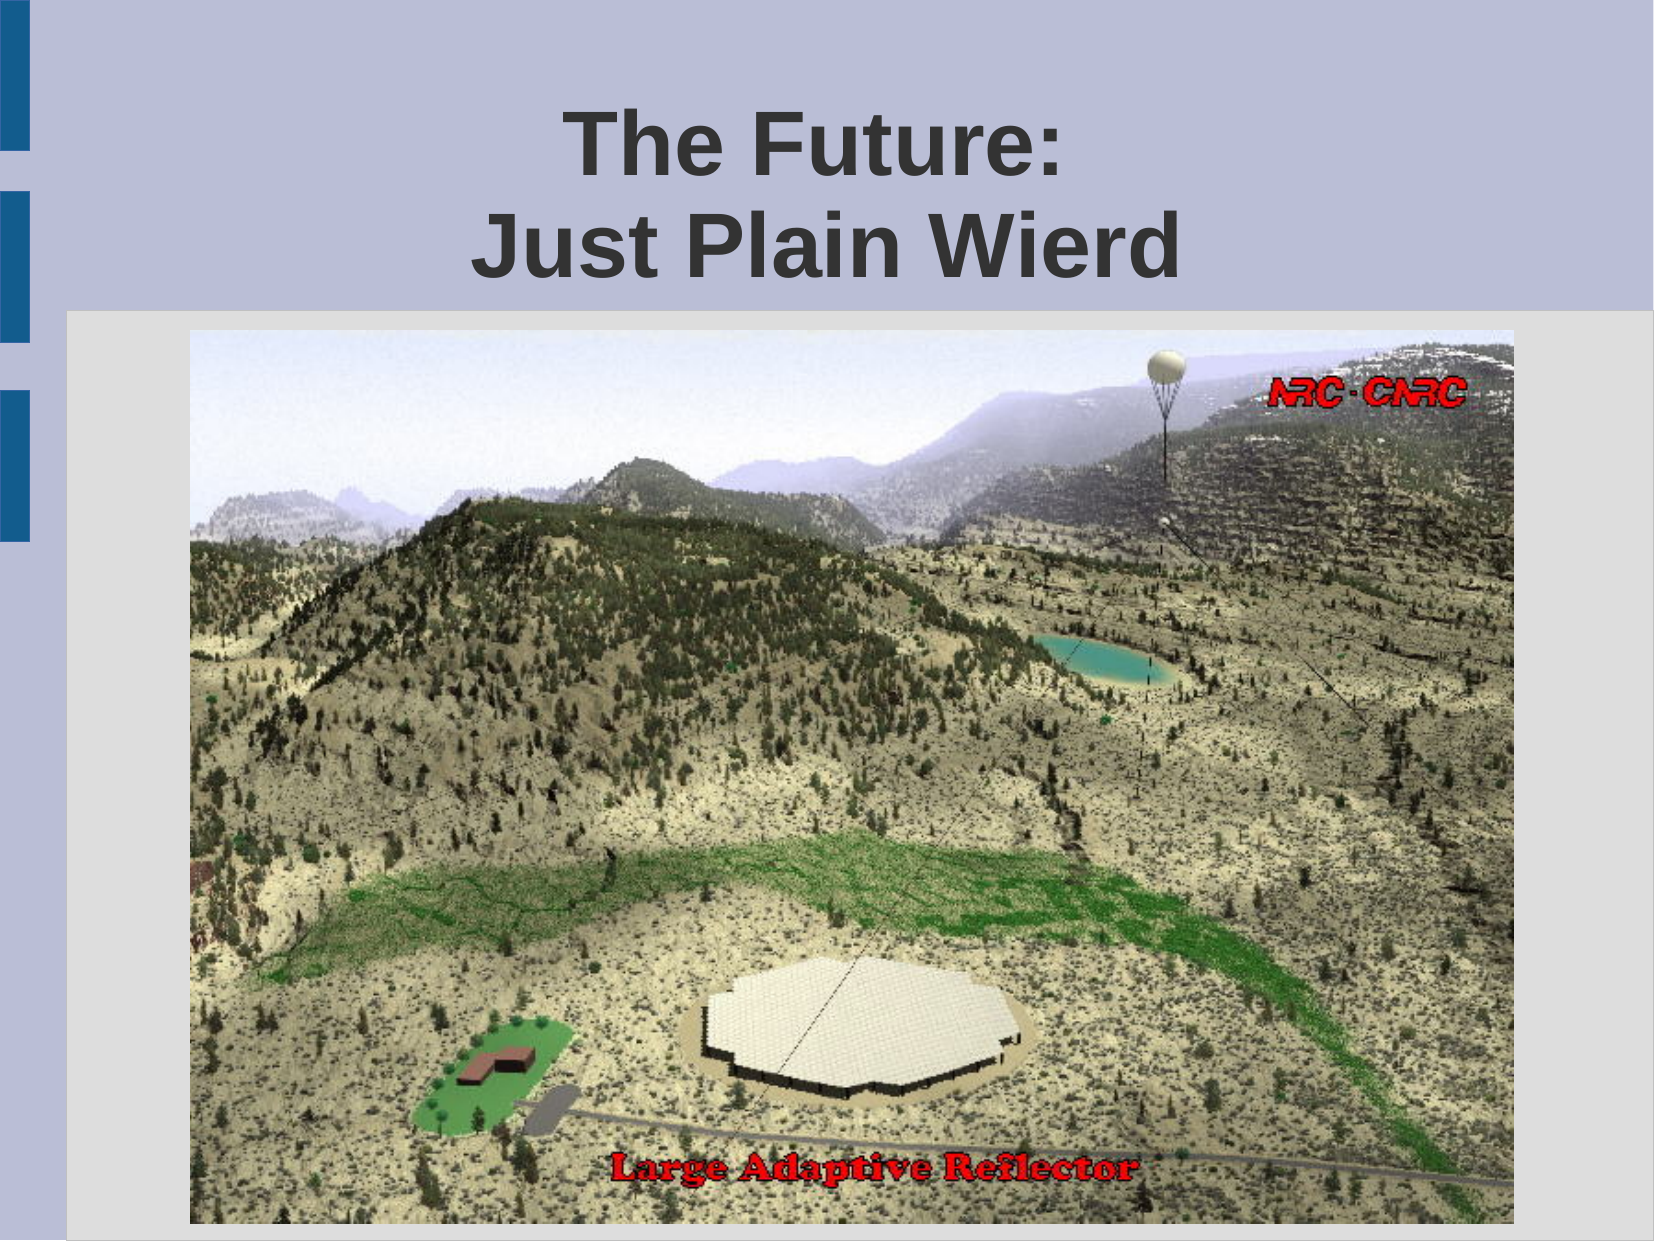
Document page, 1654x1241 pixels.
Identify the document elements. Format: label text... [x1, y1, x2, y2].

title The Future: Just Plain Wierd [121, 91, 1534, 299]
picture [190, 330, 1514, 1225]
